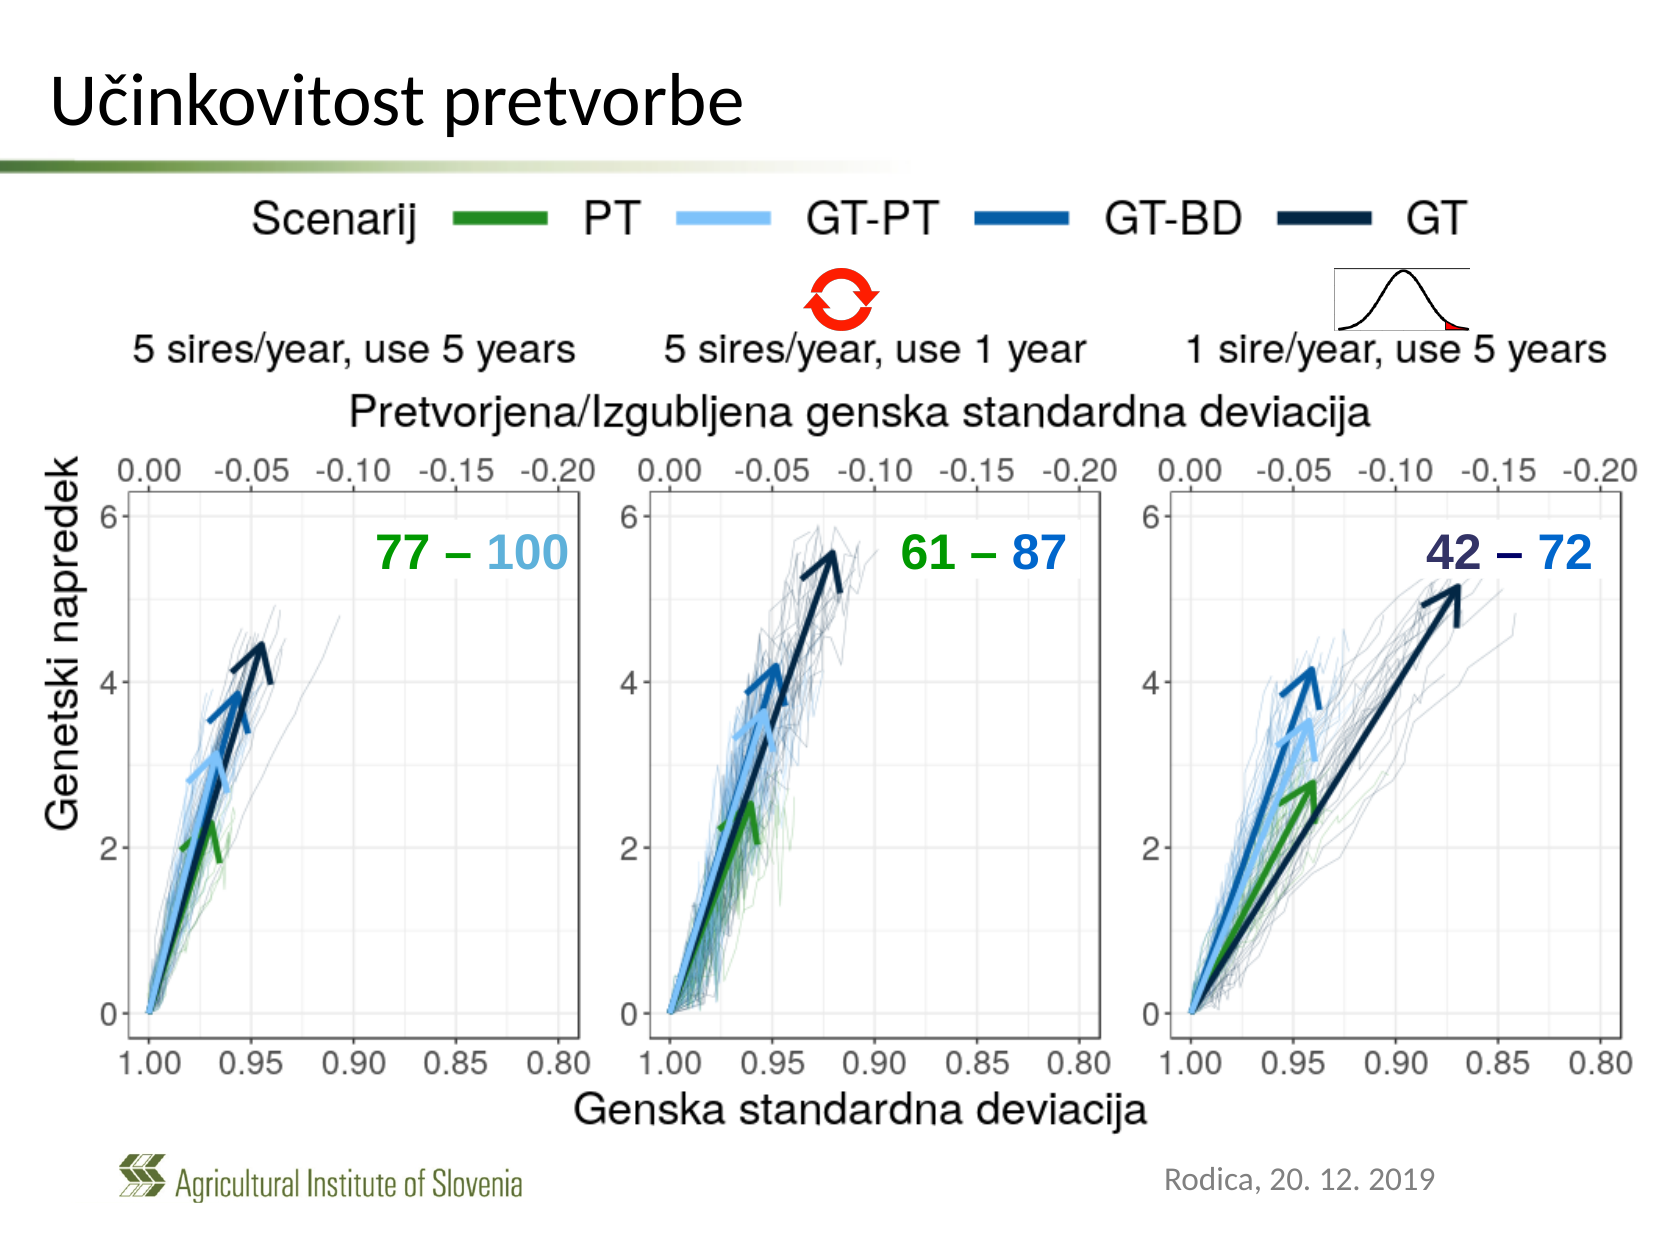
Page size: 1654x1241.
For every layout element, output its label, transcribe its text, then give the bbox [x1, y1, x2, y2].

text_box 42 – 72 [1411, 519, 1607, 579]
text_box 77 – 100 [360, 519, 555, 579]
picture [0, 0, 1654, 1241]
text_box Učinkovitost pretvorbe [49, 20, 1402, 176]
text_box 61 – 87 [885, 519, 1081, 579]
